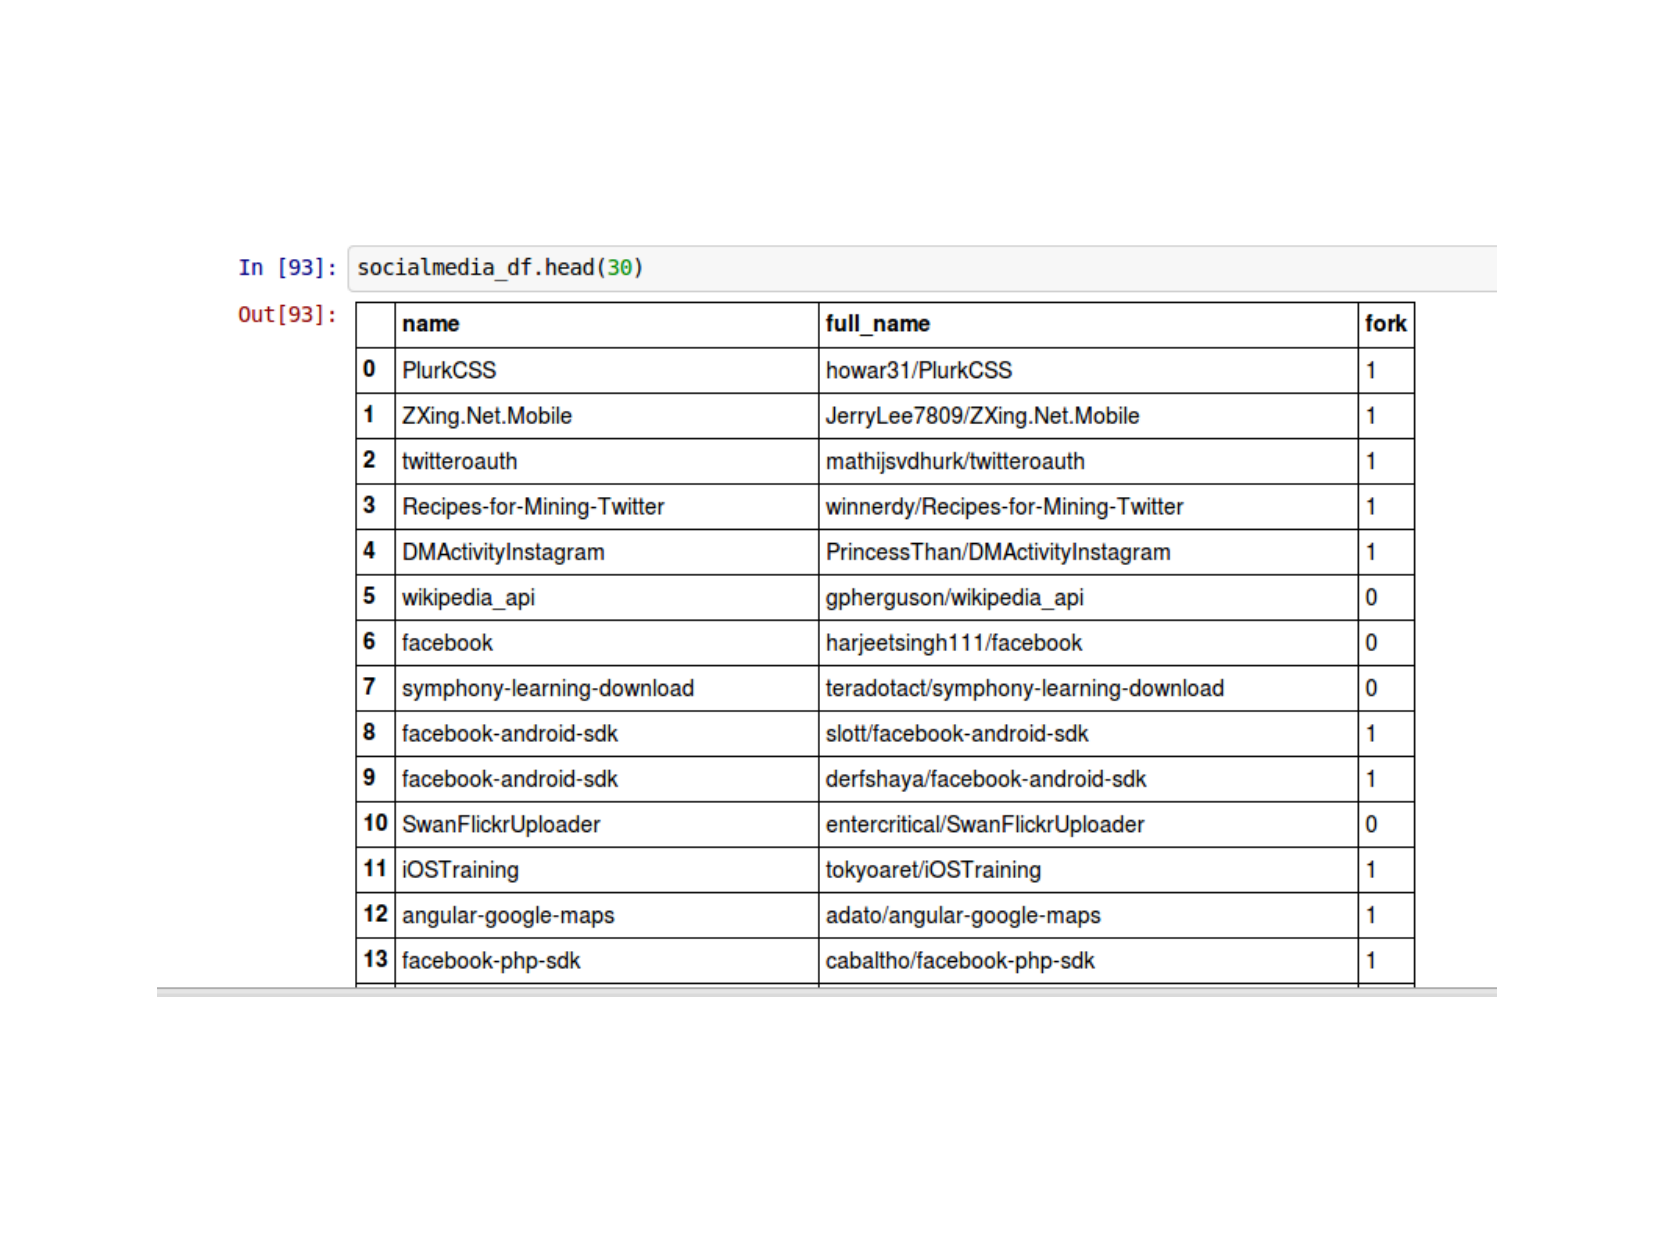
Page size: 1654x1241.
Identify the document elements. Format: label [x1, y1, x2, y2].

picture [157, 244, 1497, 997]
